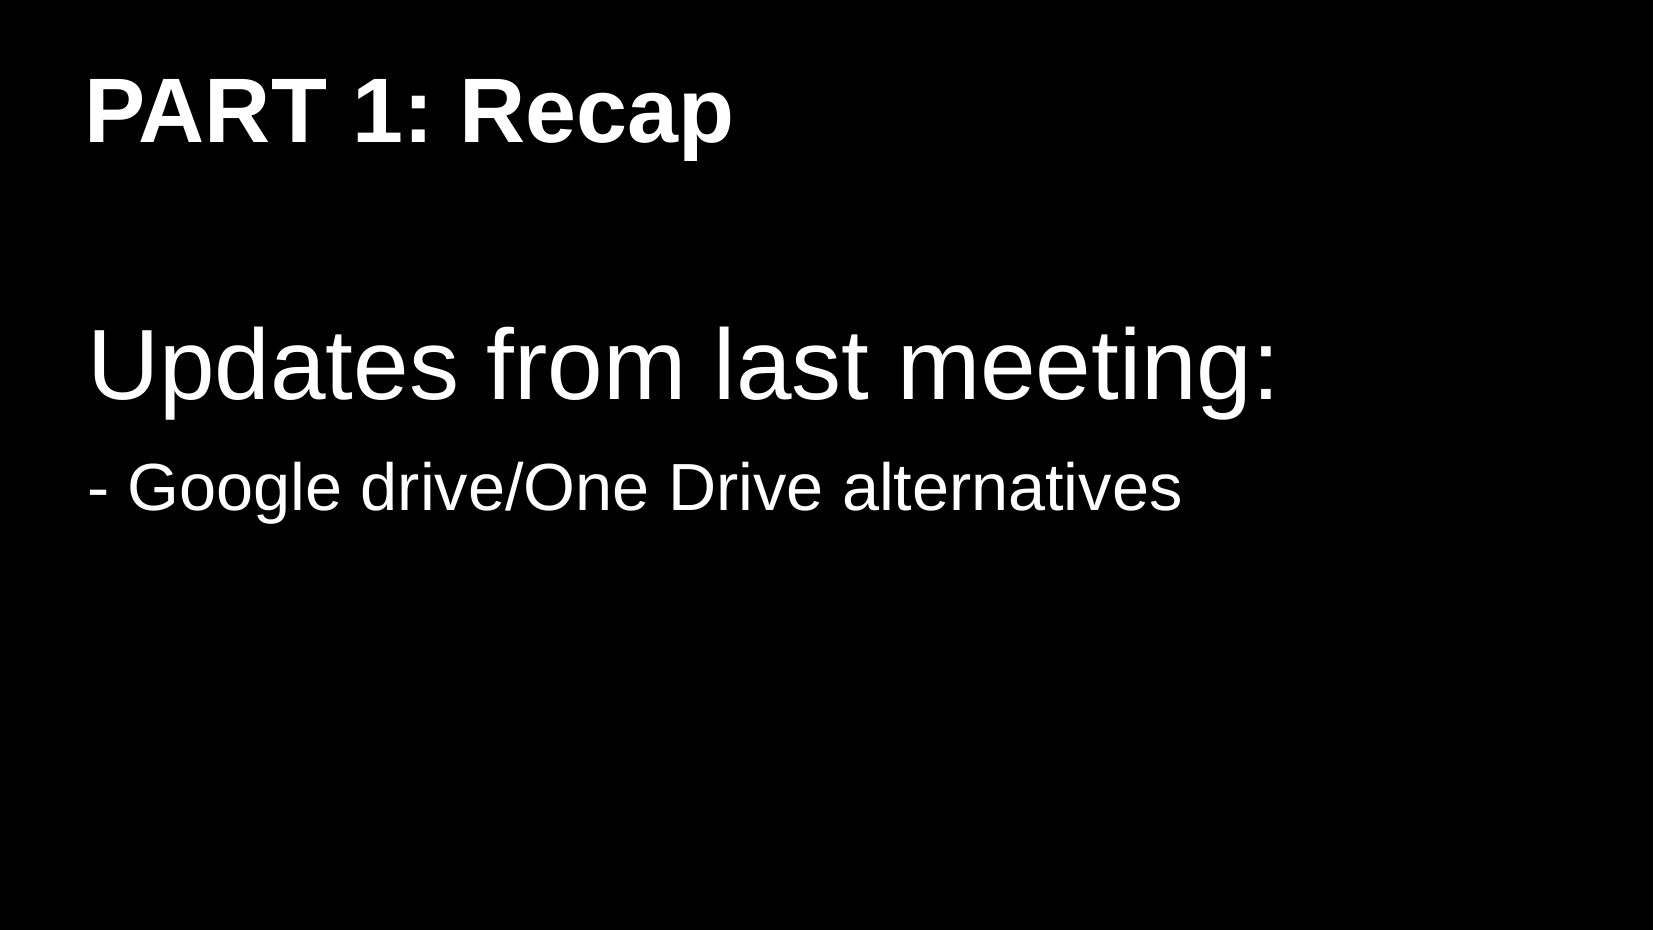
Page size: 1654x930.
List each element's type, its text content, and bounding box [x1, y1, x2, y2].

title PART 1: Recap [84, 56, 1561, 166]
list Updates from last meeting: - Google drive/One Drive alternatives [87, 308, 1573, 841]
